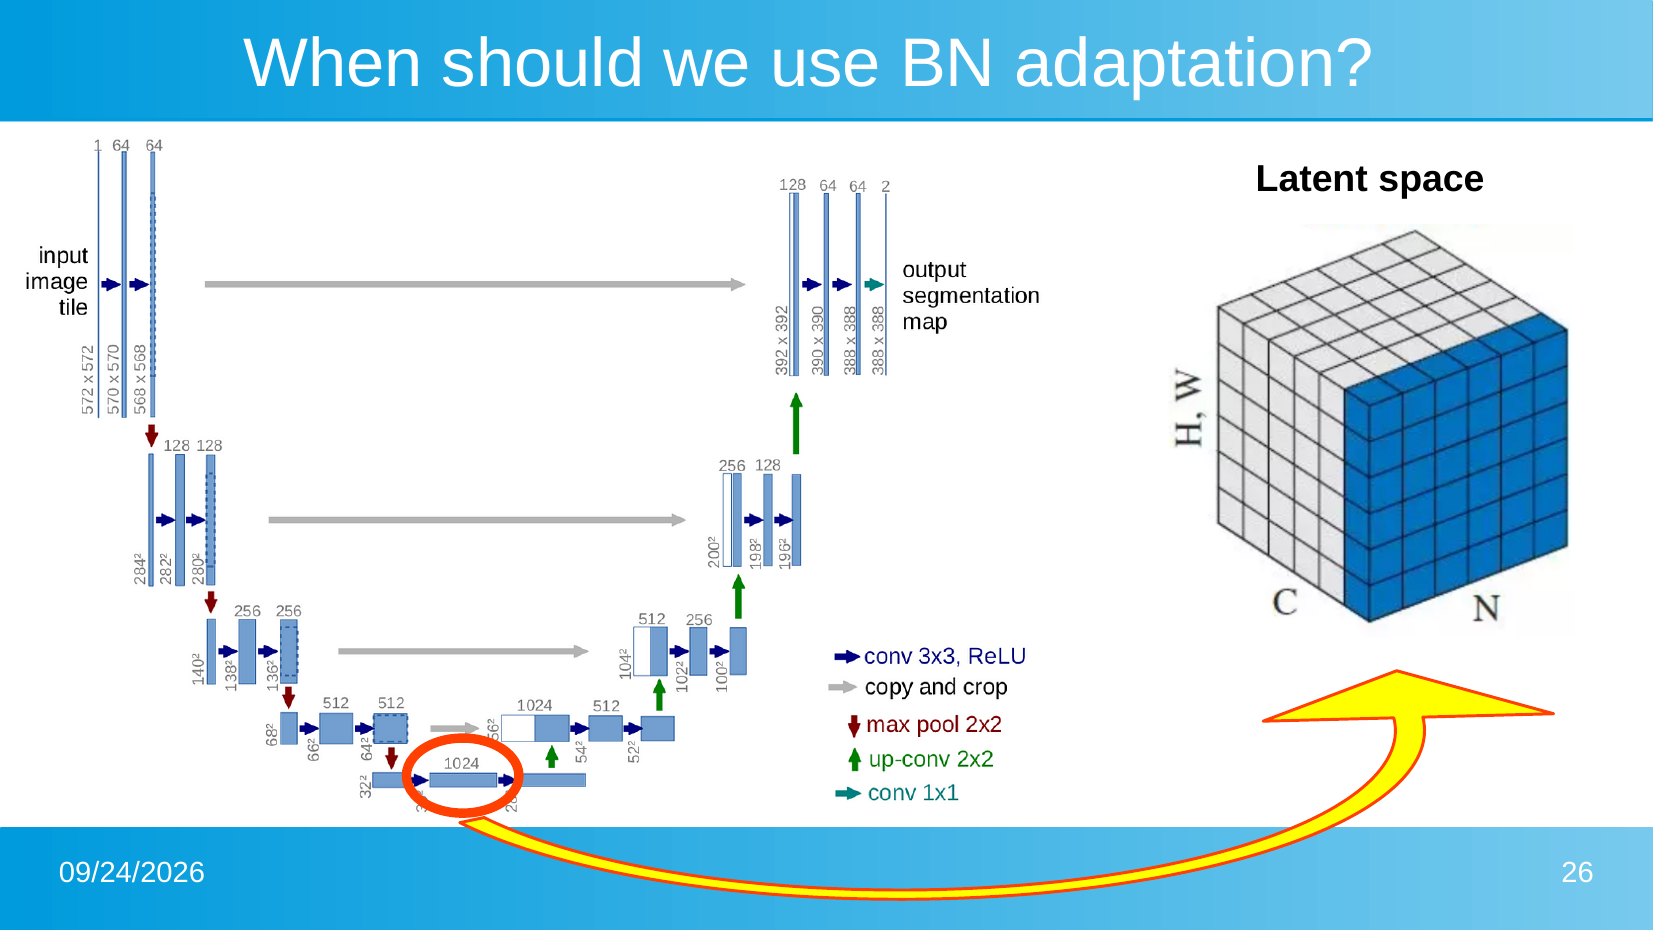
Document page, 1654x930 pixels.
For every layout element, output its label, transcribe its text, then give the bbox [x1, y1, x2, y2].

text_box [459, 670, 1554, 900]
picture [14, 129, 1050, 825]
picture [1162, 224, 1575, 638]
text_box Latent space [1240, 149, 1500, 207]
title When should we use BN adaptation? [41, 23, 1577, 102]
